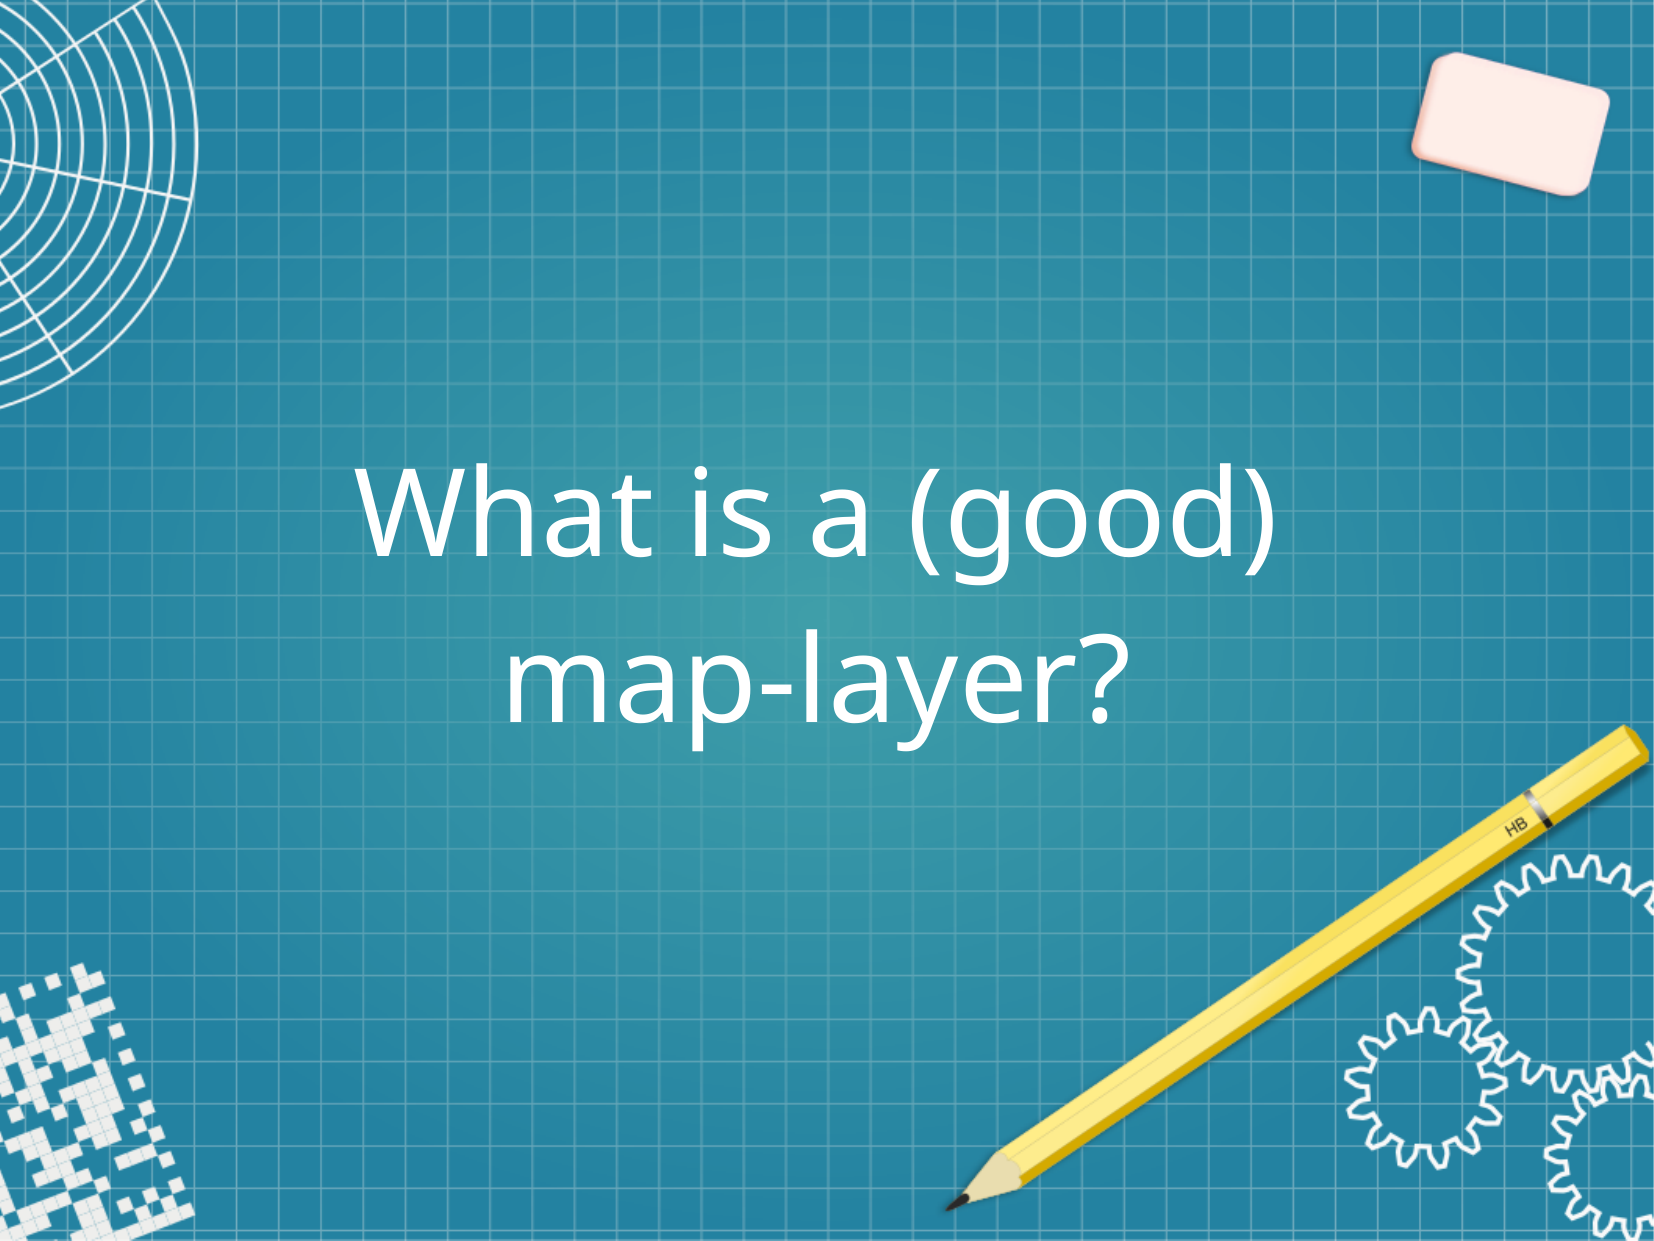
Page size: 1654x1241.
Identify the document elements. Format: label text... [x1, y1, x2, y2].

title What is a (good) map-layer? [71, 425, 1561, 759]
picture [0, 0, 1654, 1241]
